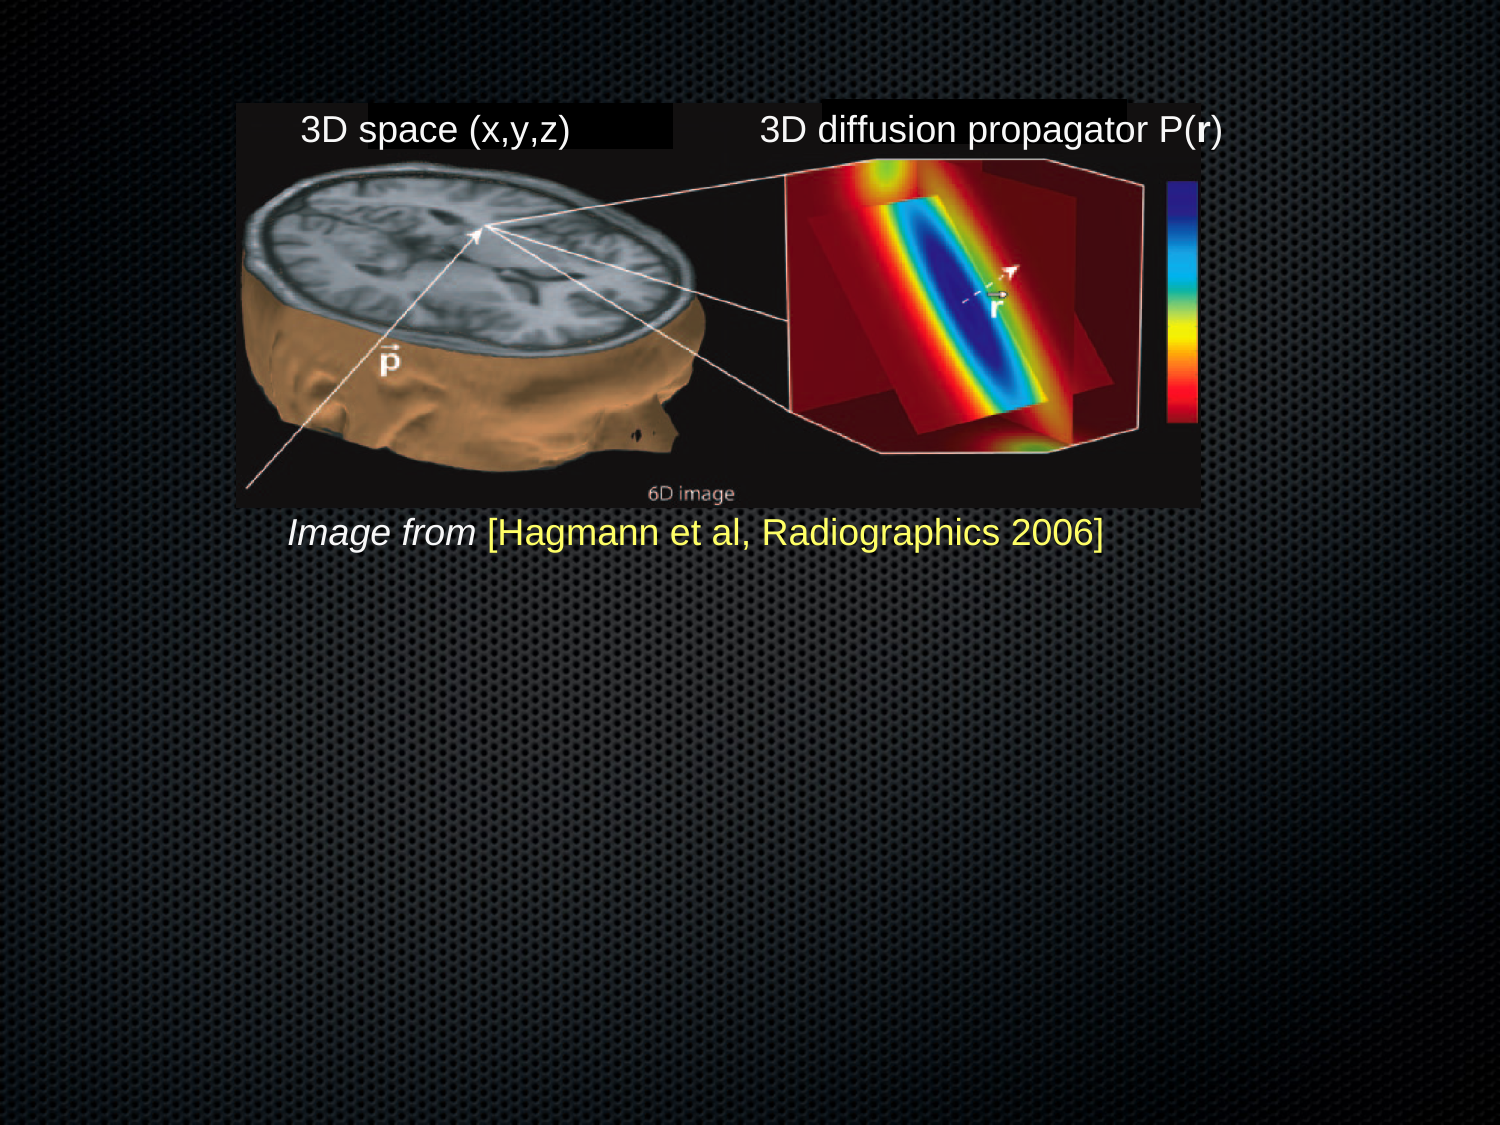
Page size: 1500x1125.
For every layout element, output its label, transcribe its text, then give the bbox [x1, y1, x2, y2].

text_box Image from [Hagmann et al, Radiographics 2006] [94, 507, 1298, 544]
picture [0, 0, 1500, 1125]
text_box 3D diffusion propagator P(r) [750, 104, 1234, 150]
text_box 3D space (x,y,z) [291, 104, 581, 150]
